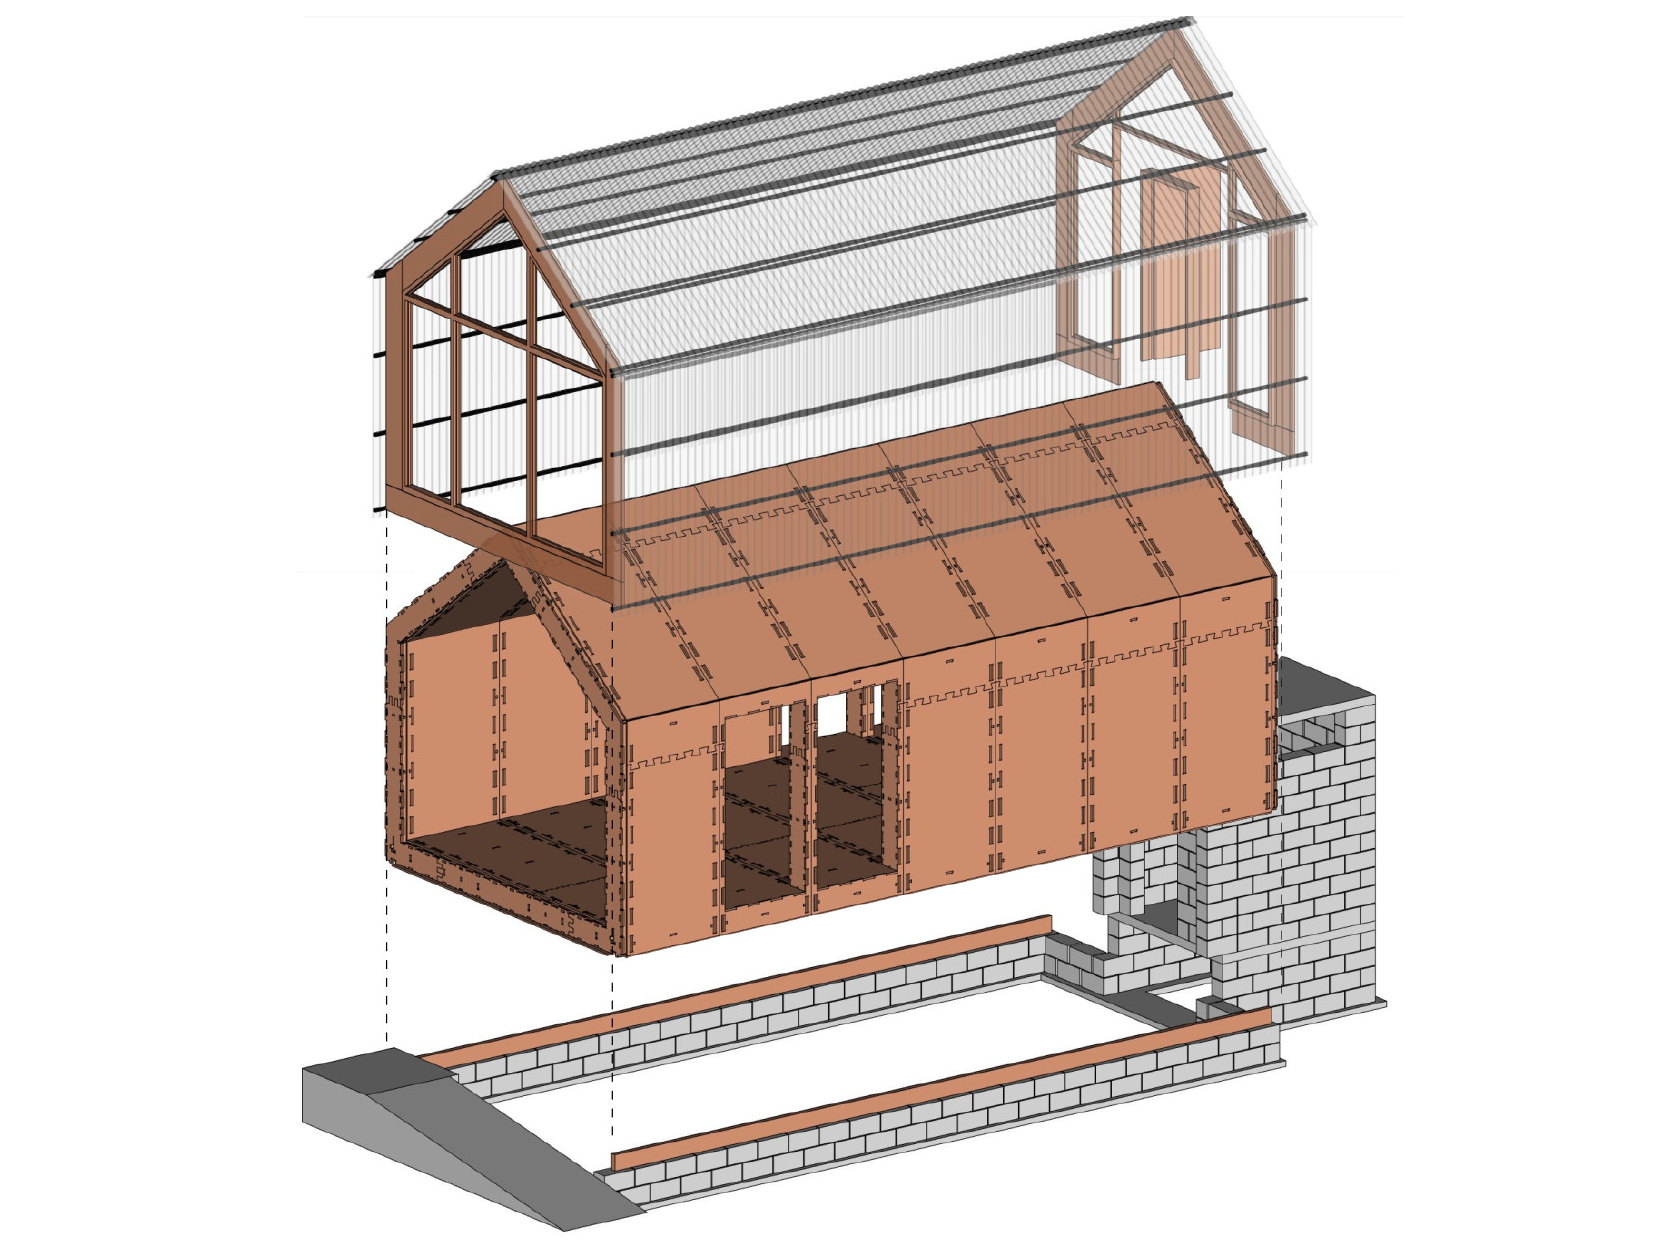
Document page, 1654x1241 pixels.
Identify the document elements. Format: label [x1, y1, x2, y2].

picture [236, 1, 1420, 1241]
